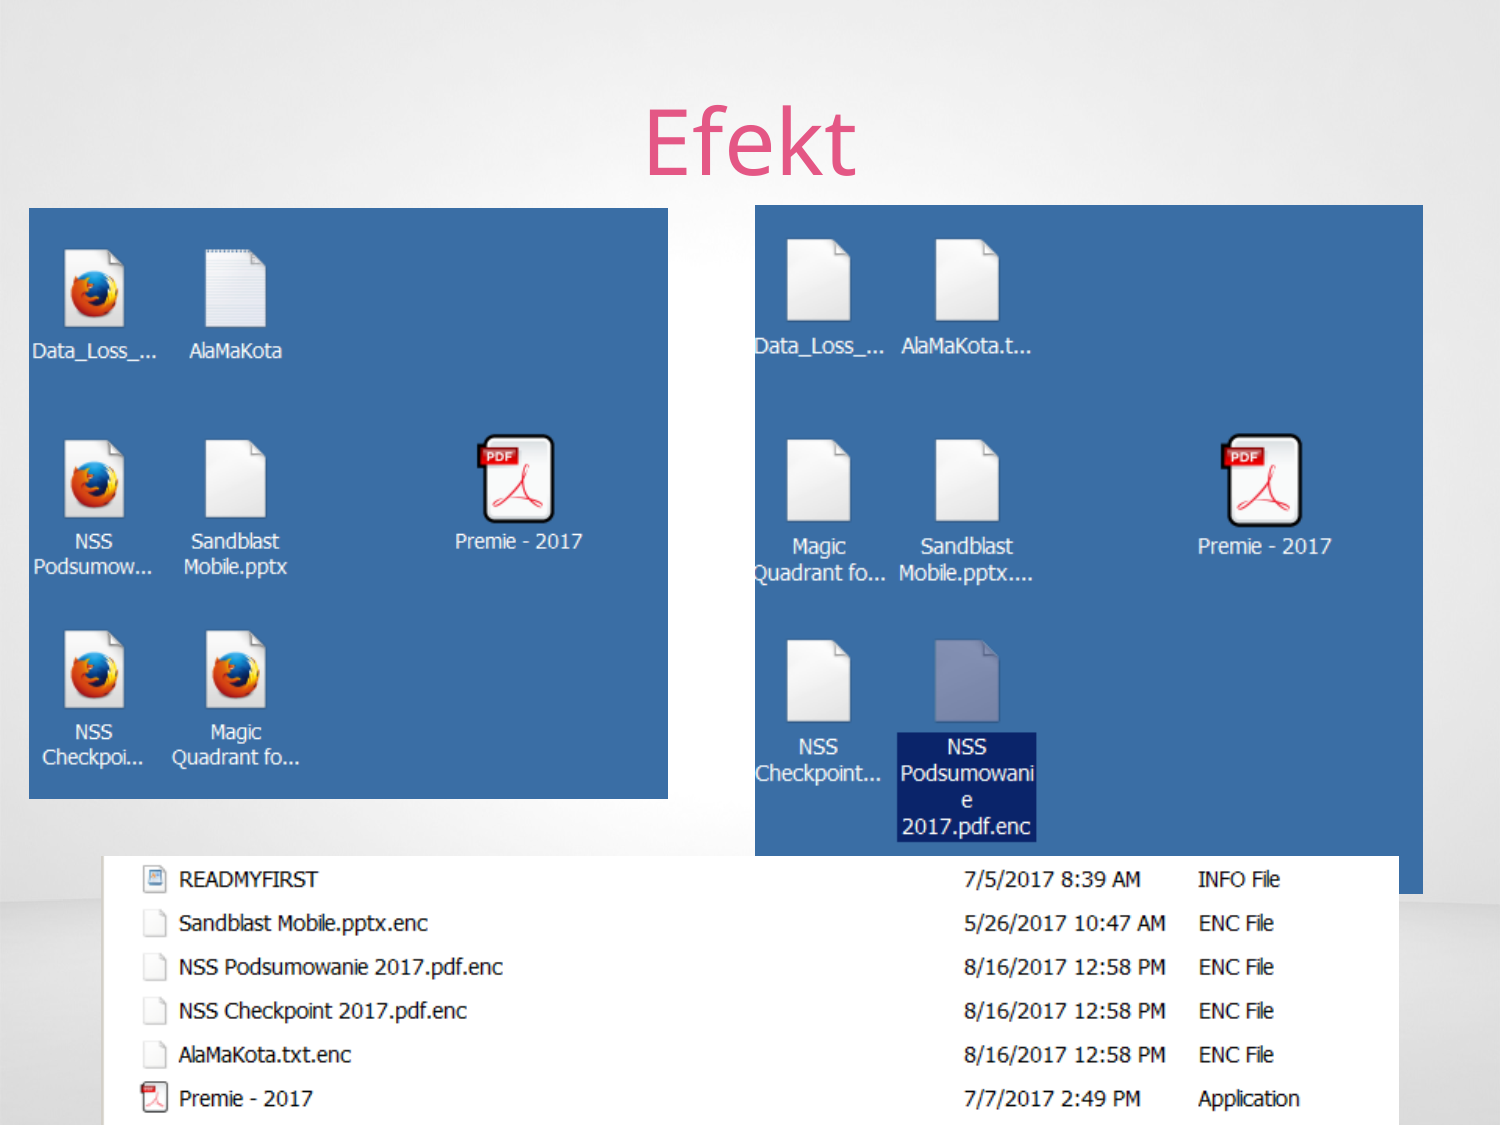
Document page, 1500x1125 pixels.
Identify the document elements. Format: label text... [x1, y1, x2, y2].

picture [0, 0, 1500, 1125]
title Efekt [75, 45, 1425, 233]
